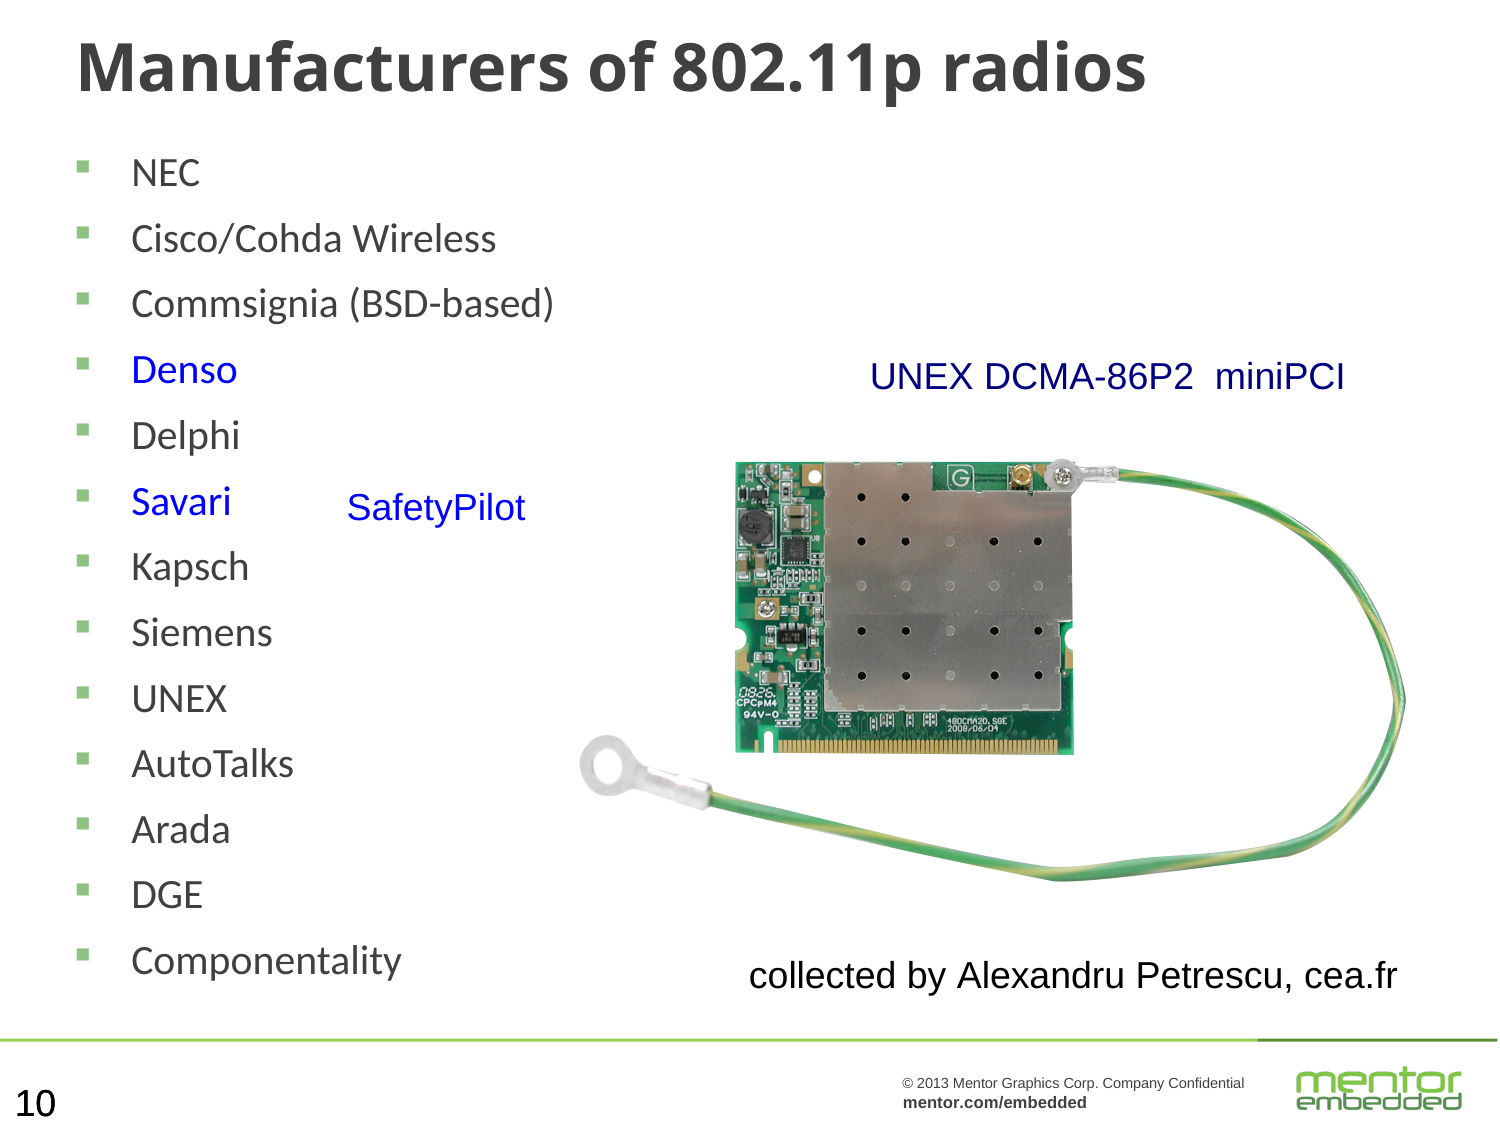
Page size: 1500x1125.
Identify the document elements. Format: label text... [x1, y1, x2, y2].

picture [1292, 1062, 1464, 1114]
title Manufacturers of 802.11p radios [0, 0, 1500, 113]
text_box collected by Alexandru Petrescu, cea.fr [734, 947, 1414, 1005]
list NEC Cisco/Cohda Wireless Commsignia (BSD-based) Denso Delphi Savari Kapsch Siemens UNEX AutoTalks Arada DGE Componentality [0, 137, 1500, 1025]
picture [570, 449, 1411, 901]
text_box UNEX DCMA-86P2 miniPCI [855, 348, 1361, 405]
text_box SafetyPilot [331, 479, 541, 537]
